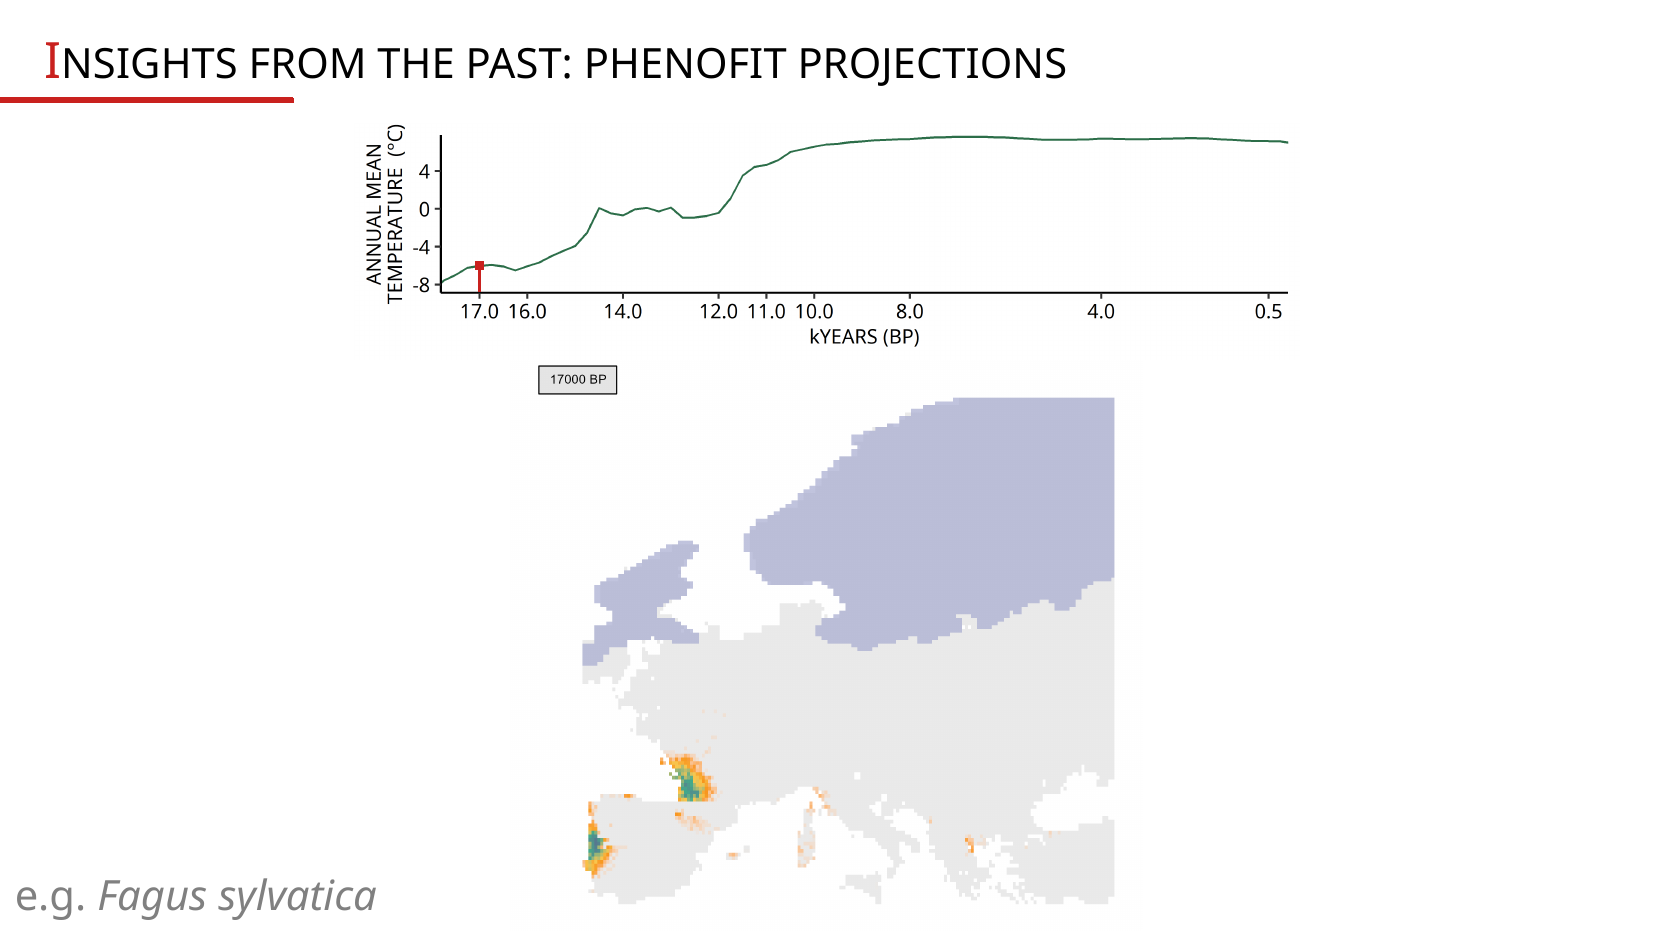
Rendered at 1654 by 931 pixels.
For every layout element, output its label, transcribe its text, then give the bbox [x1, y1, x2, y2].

text_box INSIGHTS FROM THE PAST: PHENOFIT PROJECTIONS [29, 0, 1625, 119]
text_box e.g. Fagus sylvatica [0, 858, 473, 931]
text_box [475, 261, 484, 270]
picture [354, 123, 1300, 931]
